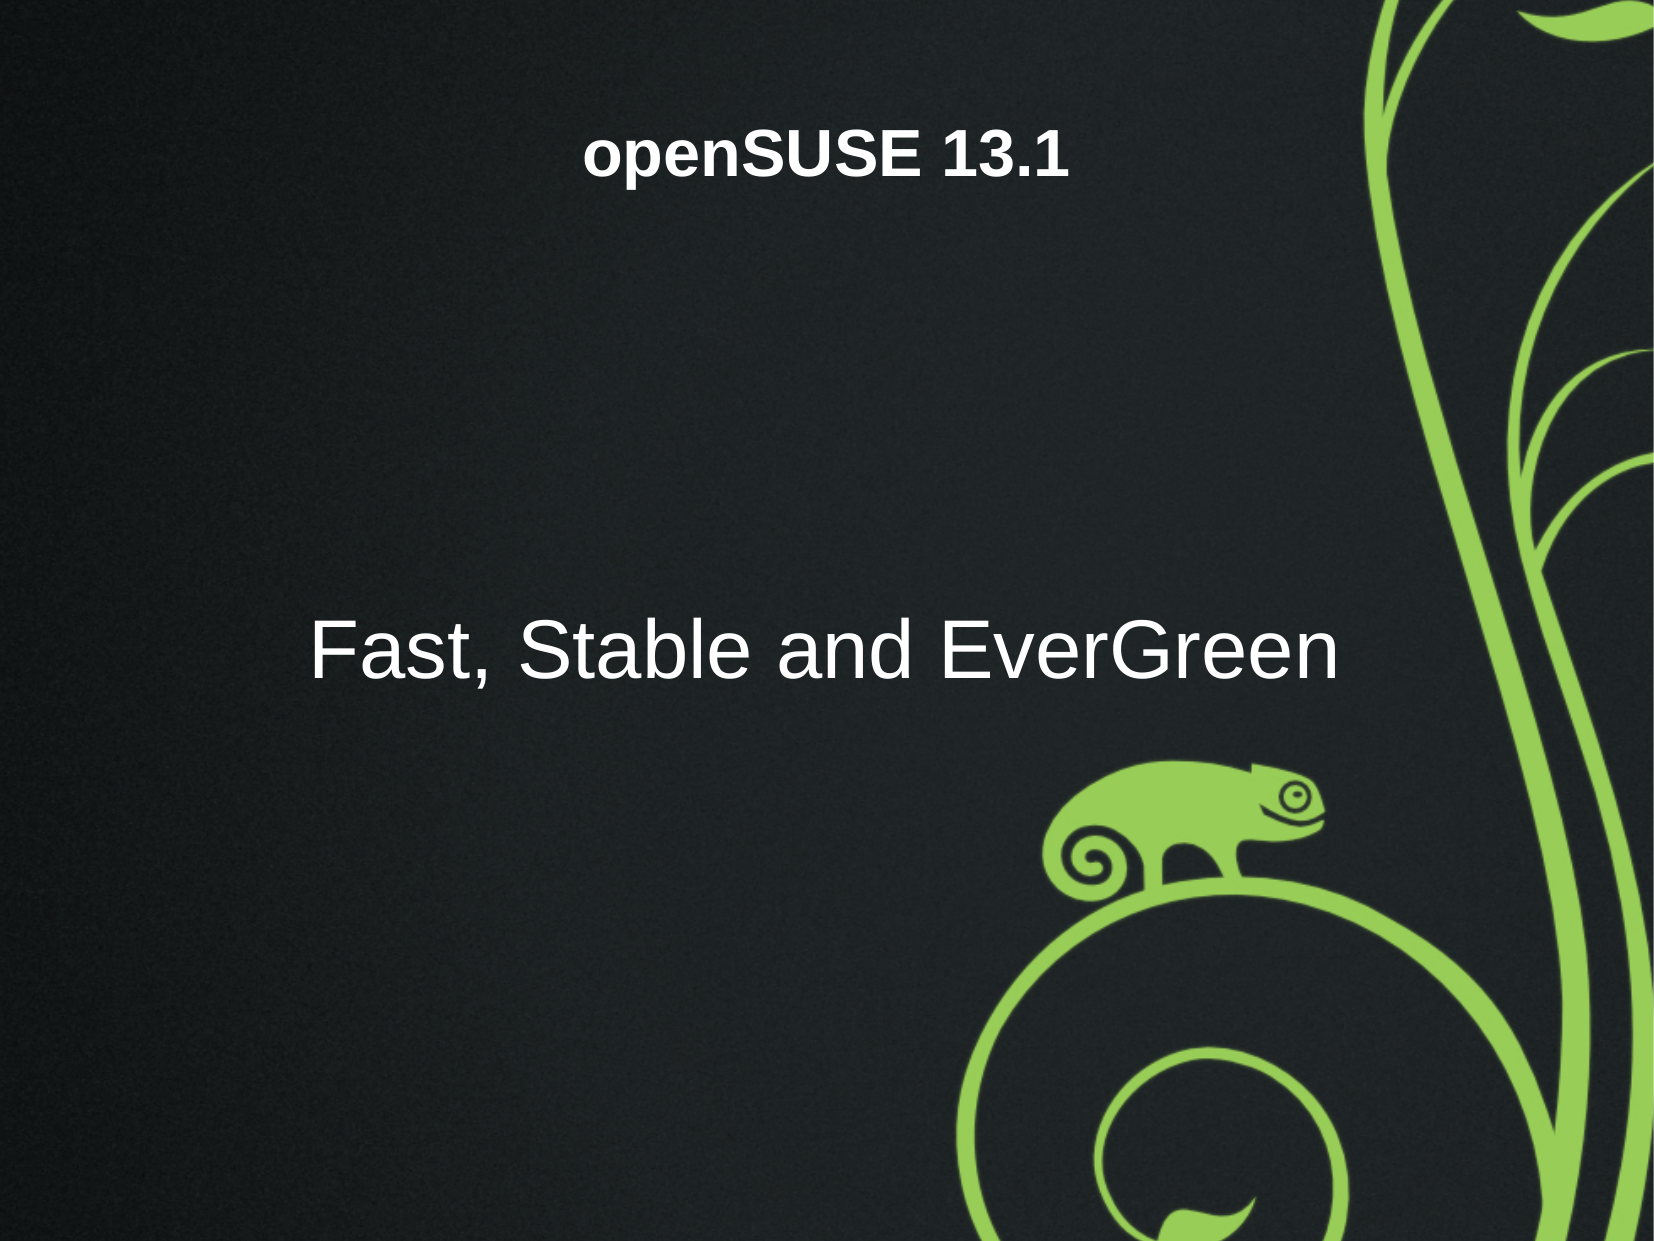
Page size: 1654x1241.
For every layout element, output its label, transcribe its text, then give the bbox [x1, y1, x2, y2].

title openSUSE 13.1 [82, 49, 1571, 257]
picture [0, 0, 1654, 1241]
subtitle Fast, Stable and EverGreen [82, 290, 1538, 1010]
